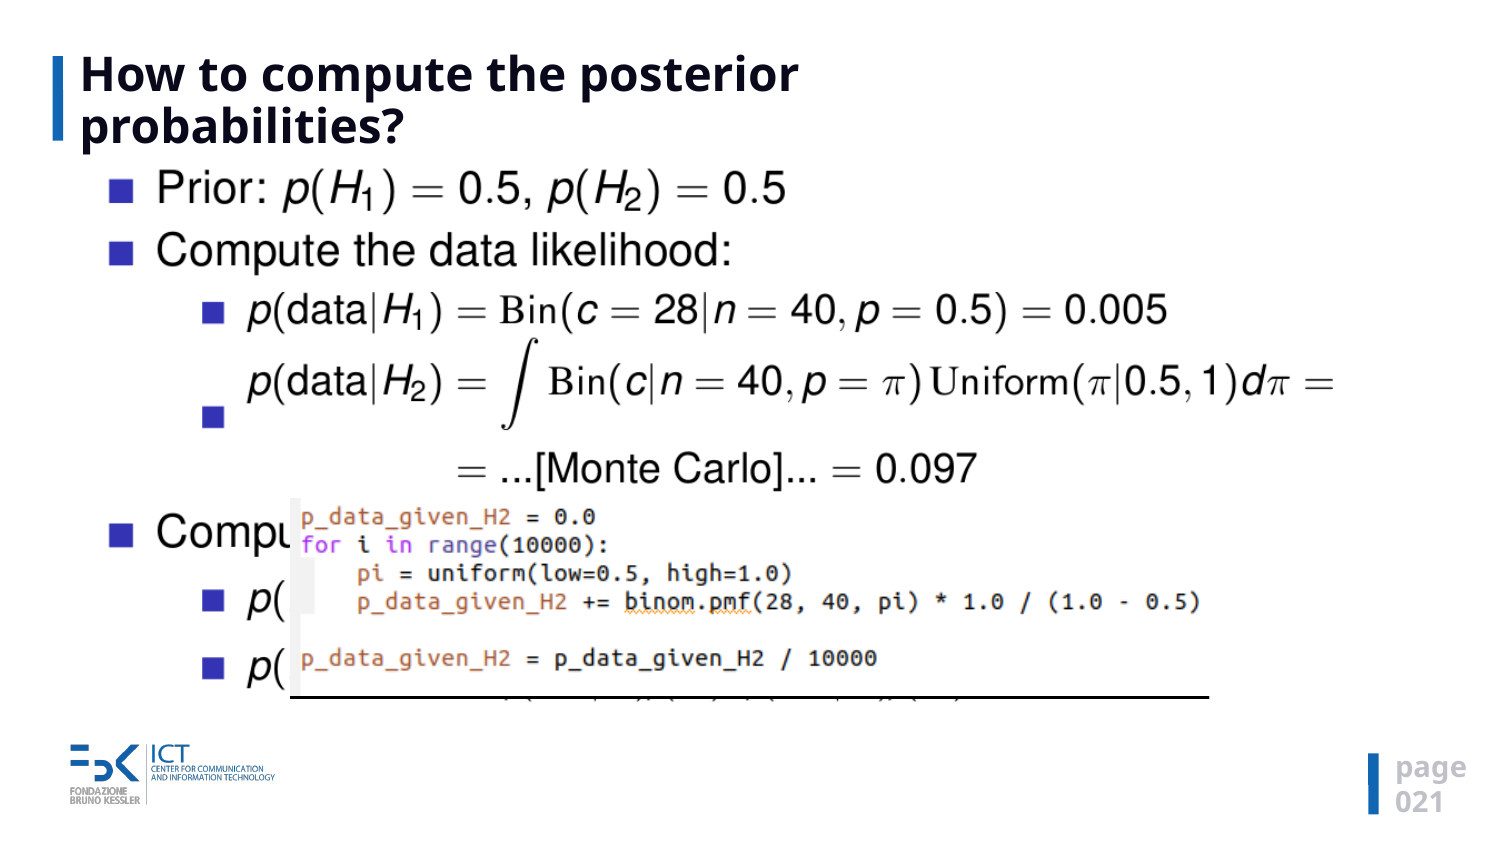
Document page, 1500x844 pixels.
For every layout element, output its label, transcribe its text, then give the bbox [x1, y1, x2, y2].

slide_number page 0<number> [1387, 744, 1500, 823]
title How to compute the posterior probabilities? [71, 46, 1114, 157]
picture [57, 728, 290, 815]
picture [104, 163, 1340, 705]
